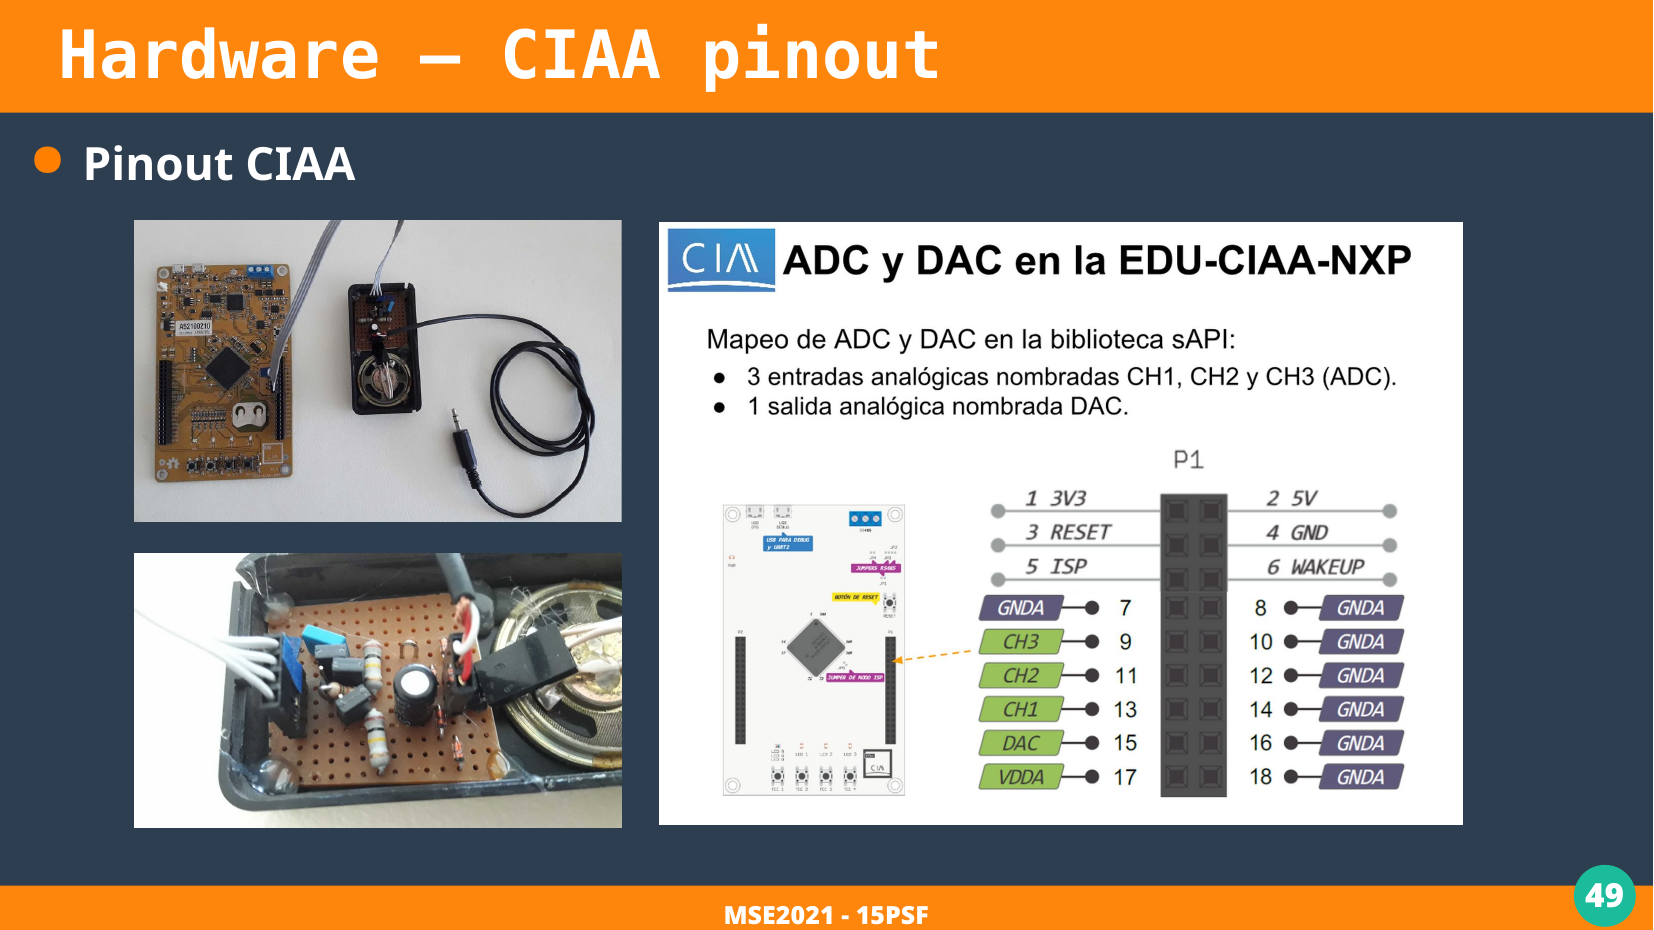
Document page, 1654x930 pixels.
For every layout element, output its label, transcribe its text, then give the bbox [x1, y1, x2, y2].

picture [134, 553, 622, 828]
list Pinout CIAA [11, 131, 1613, 226]
title Hardware – CIAA pinout [58, 16, 1594, 113]
picture [659, 222, 1463, 826]
picture [134, 220, 622, 526]
